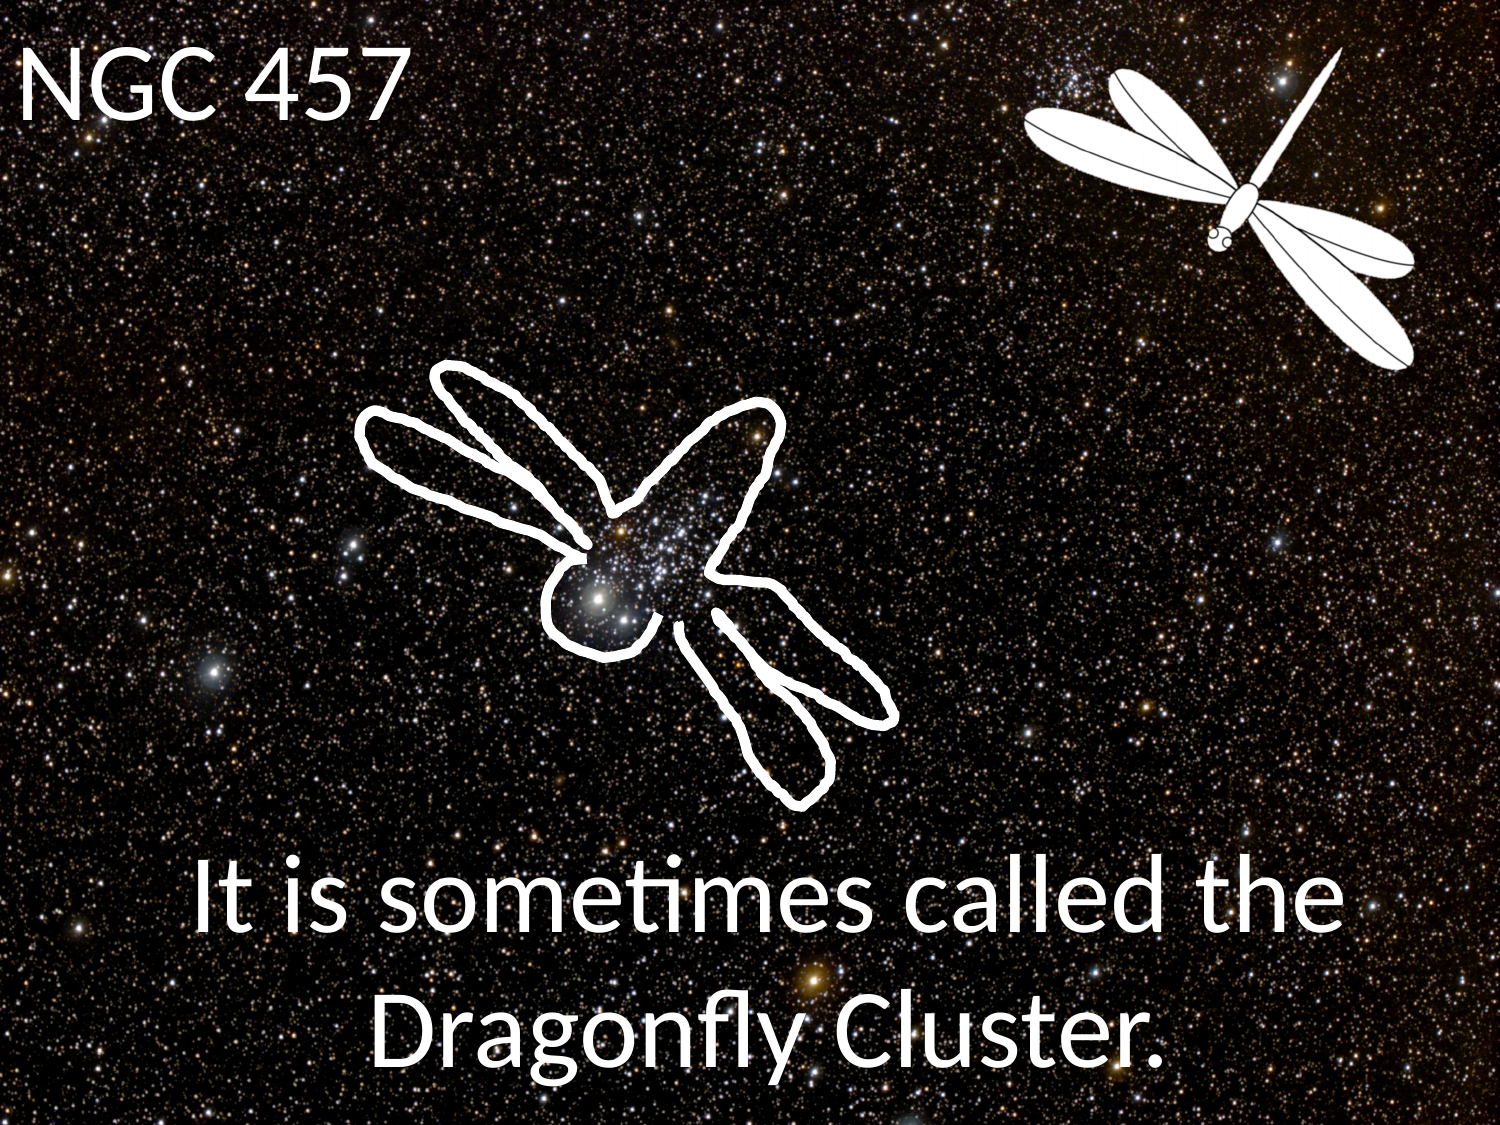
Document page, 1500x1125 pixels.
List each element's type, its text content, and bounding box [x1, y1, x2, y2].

picture [0, 0, 1500, 1125]
text_box It is sometimes called the Dragonfly Cluster. [112, 812, 1426, 1101]
text_box NGC 457 [0, 0, 976, 152]
